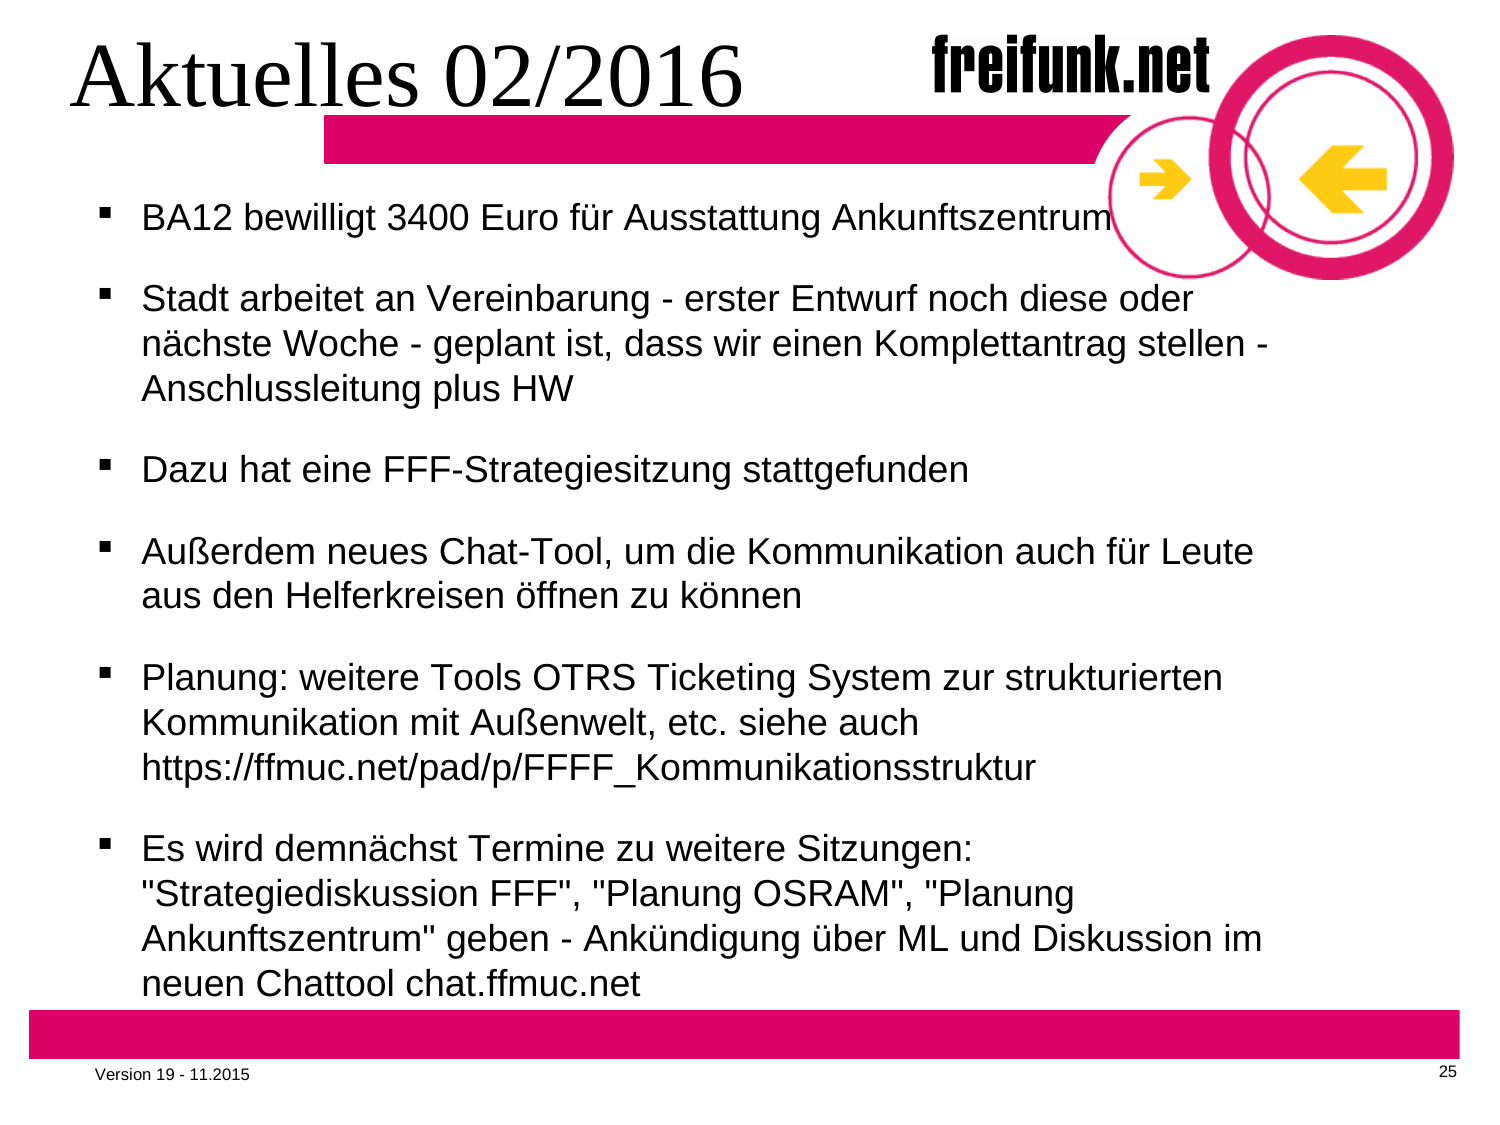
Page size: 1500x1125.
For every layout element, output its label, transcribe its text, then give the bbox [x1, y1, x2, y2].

picture [1316, 35, 1454, 280]
subtitle BA12 bewilligt 3400 Euro für Ausstattung Ankunftszentrum Stadt arbeitet an Vereinbarung - erster Entwurf noch diese oder nächste Woche - geplant ist, dass wir einen Komplettantrag stellen - Anschlussleitung plus HW Dazu hat eine FFF-Strategiesitzung stattgefunden Außerdem neues Chat-Tool, um die Kommunikation auch für Leute aus den Helferkreisen öffnen zu können Planung: weitere Tools OTRS Ticketing System zur strukturierten Kommunikation mit Außenwelt, etc. siehe auch https://ffmuc.net/pad/p/FFFF_Kommunikationsstruktur Es wird demnächst Termine zu weitere Sitzungen: "Strategiediskussion FFF", "Planung OSRAM", "Planung Ankunftszentrum" geben - Ankündigung über ML und Diskussion im neuen Chattool chat.ffmuc.net [34, 112, 1316, 1007]
title Aktuelles 02/2016 [69, 0, 1351, 170]
